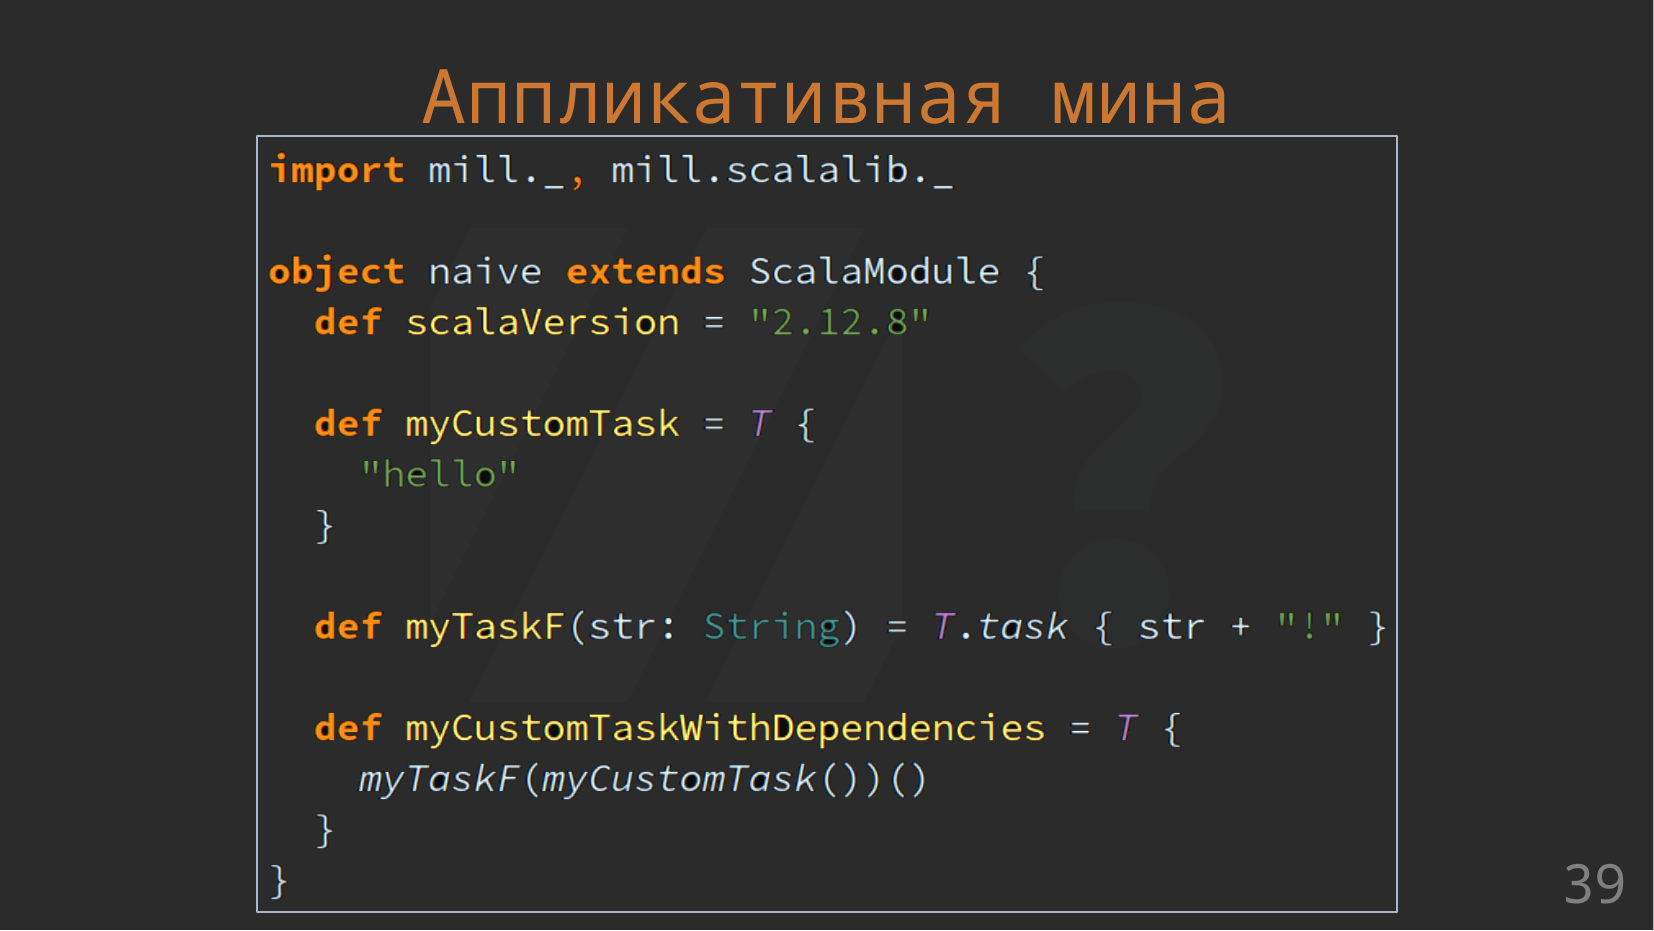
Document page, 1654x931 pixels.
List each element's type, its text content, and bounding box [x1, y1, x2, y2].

text_box 39 [1287, 838, 1642, 931]
text_box Аппликативная мина [23, 35, 1630, 182]
picture [258, 137, 1396, 911]
